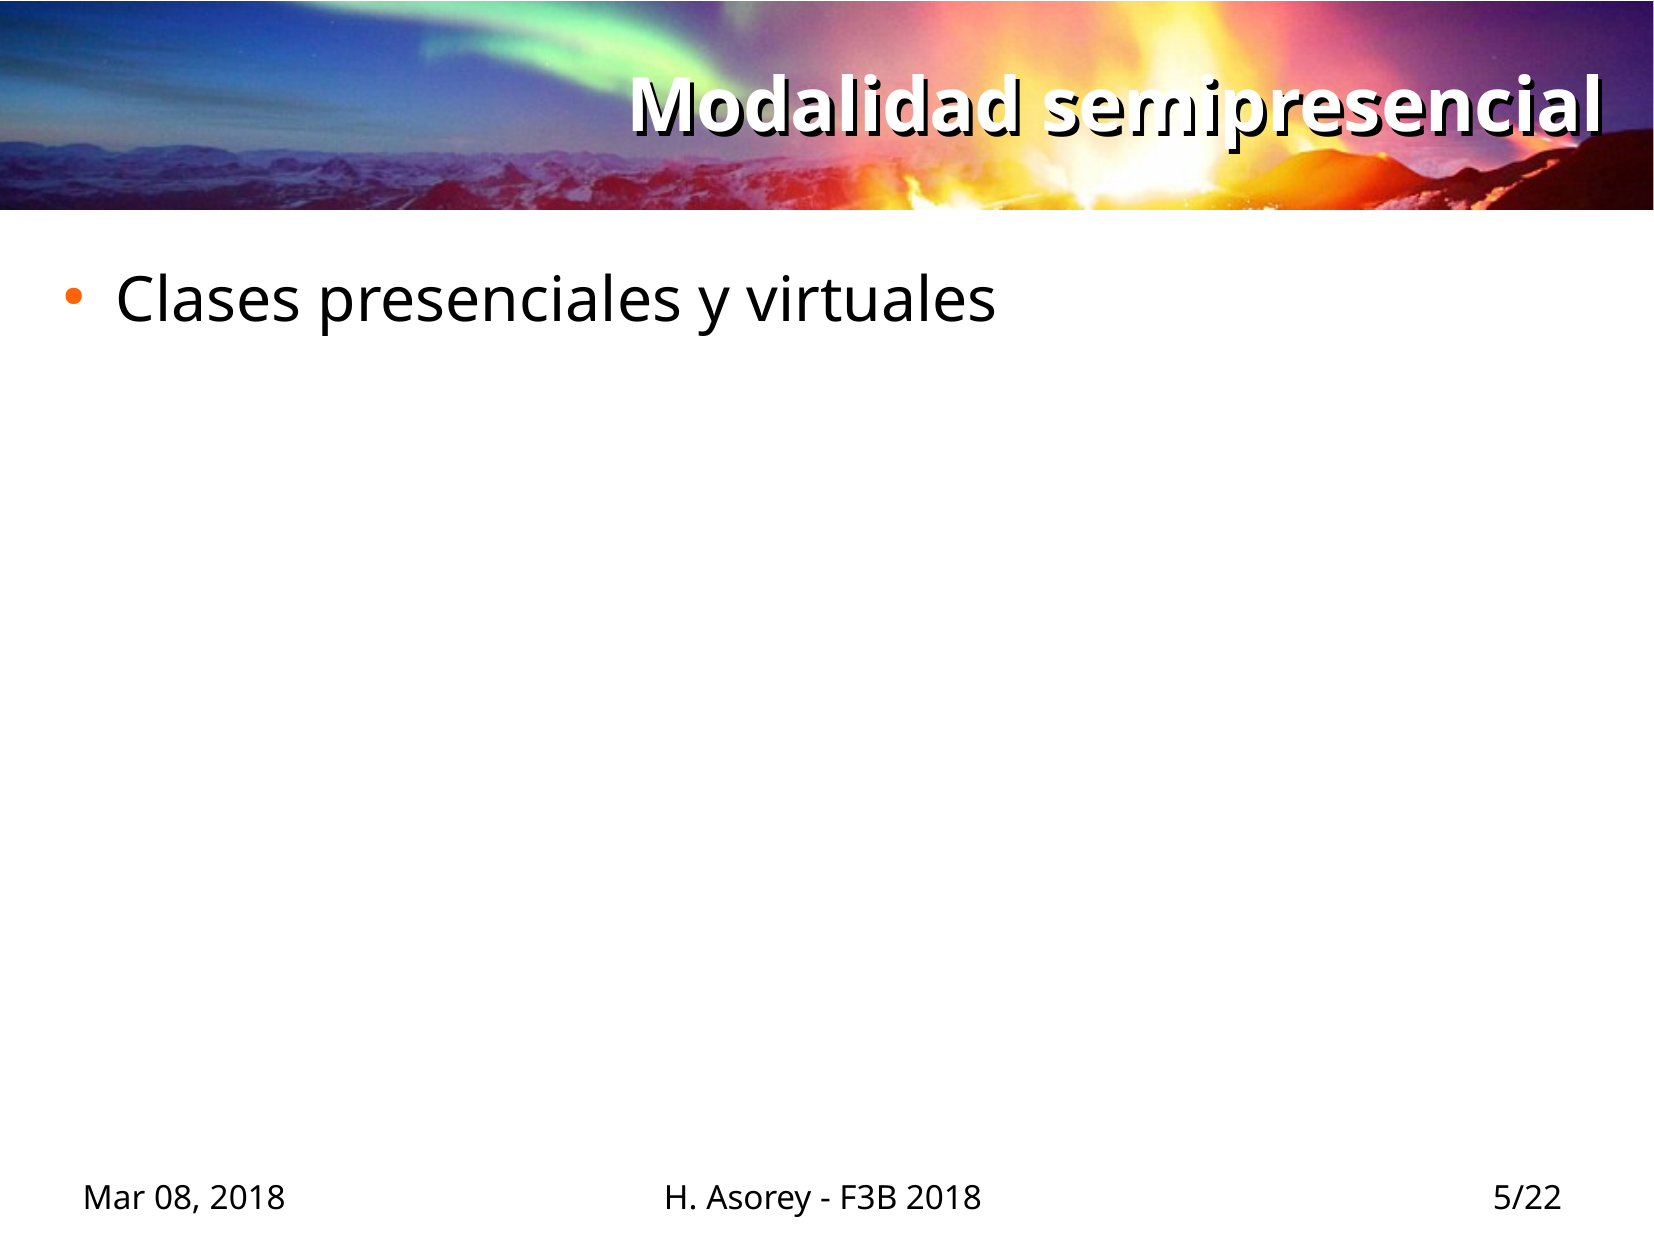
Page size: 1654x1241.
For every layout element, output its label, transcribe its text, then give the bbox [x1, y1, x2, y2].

list Clases presenciales y virtuales [45, 255, 1606, 1156]
picture [0, 1, 1654, 210]
title Modalidad semipresencial [45, 15, 1606, 191]
